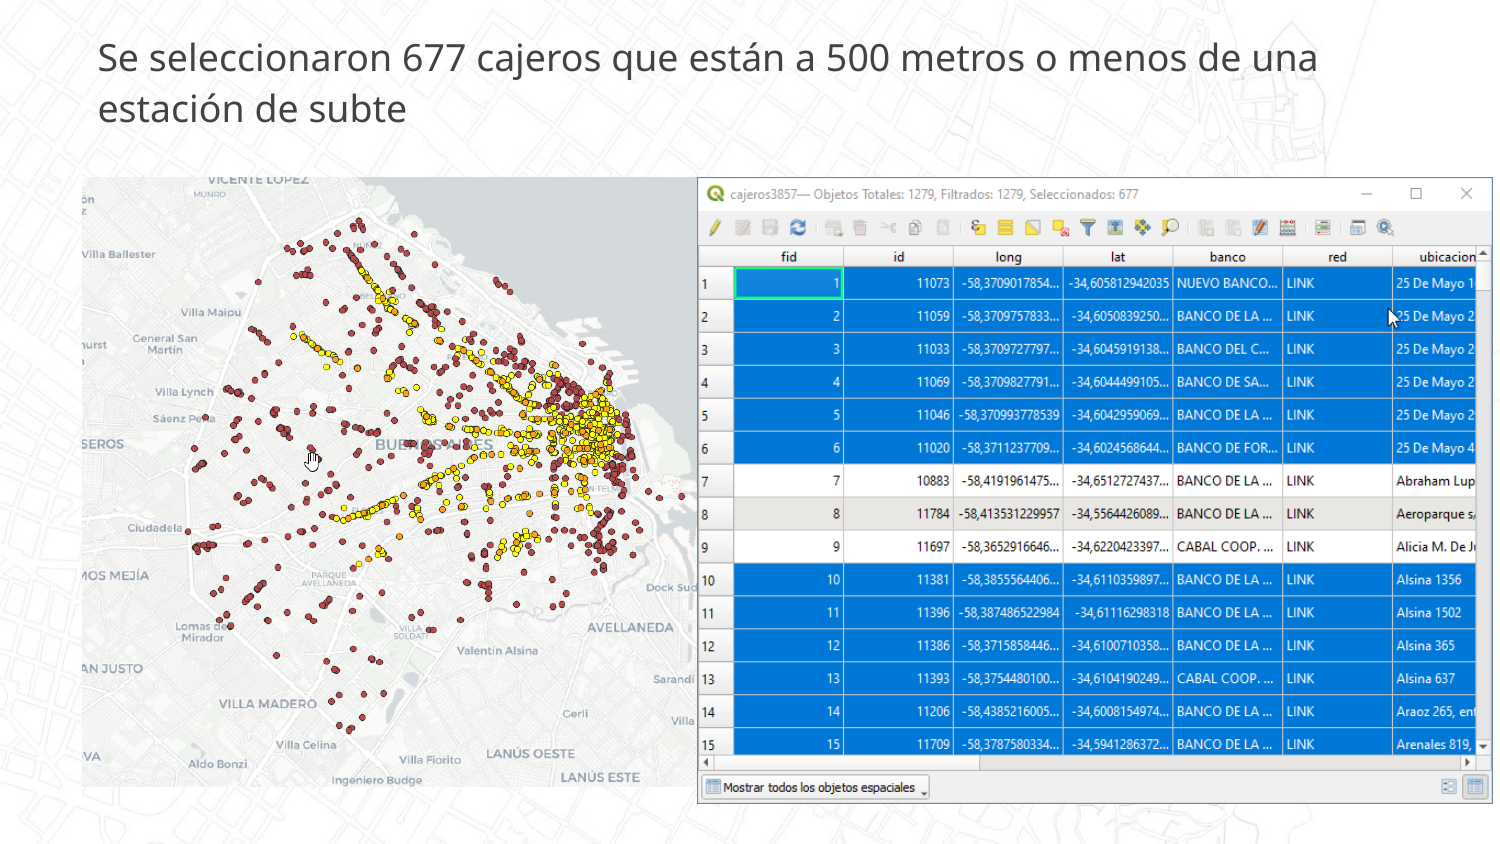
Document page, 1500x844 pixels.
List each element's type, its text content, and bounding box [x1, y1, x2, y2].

picture [0, 0, 1500, 844]
text_box Se seleccionaron 677 cajeros que están a 500 metros o menos de una estación de subte [82, 23, 1441, 187]
